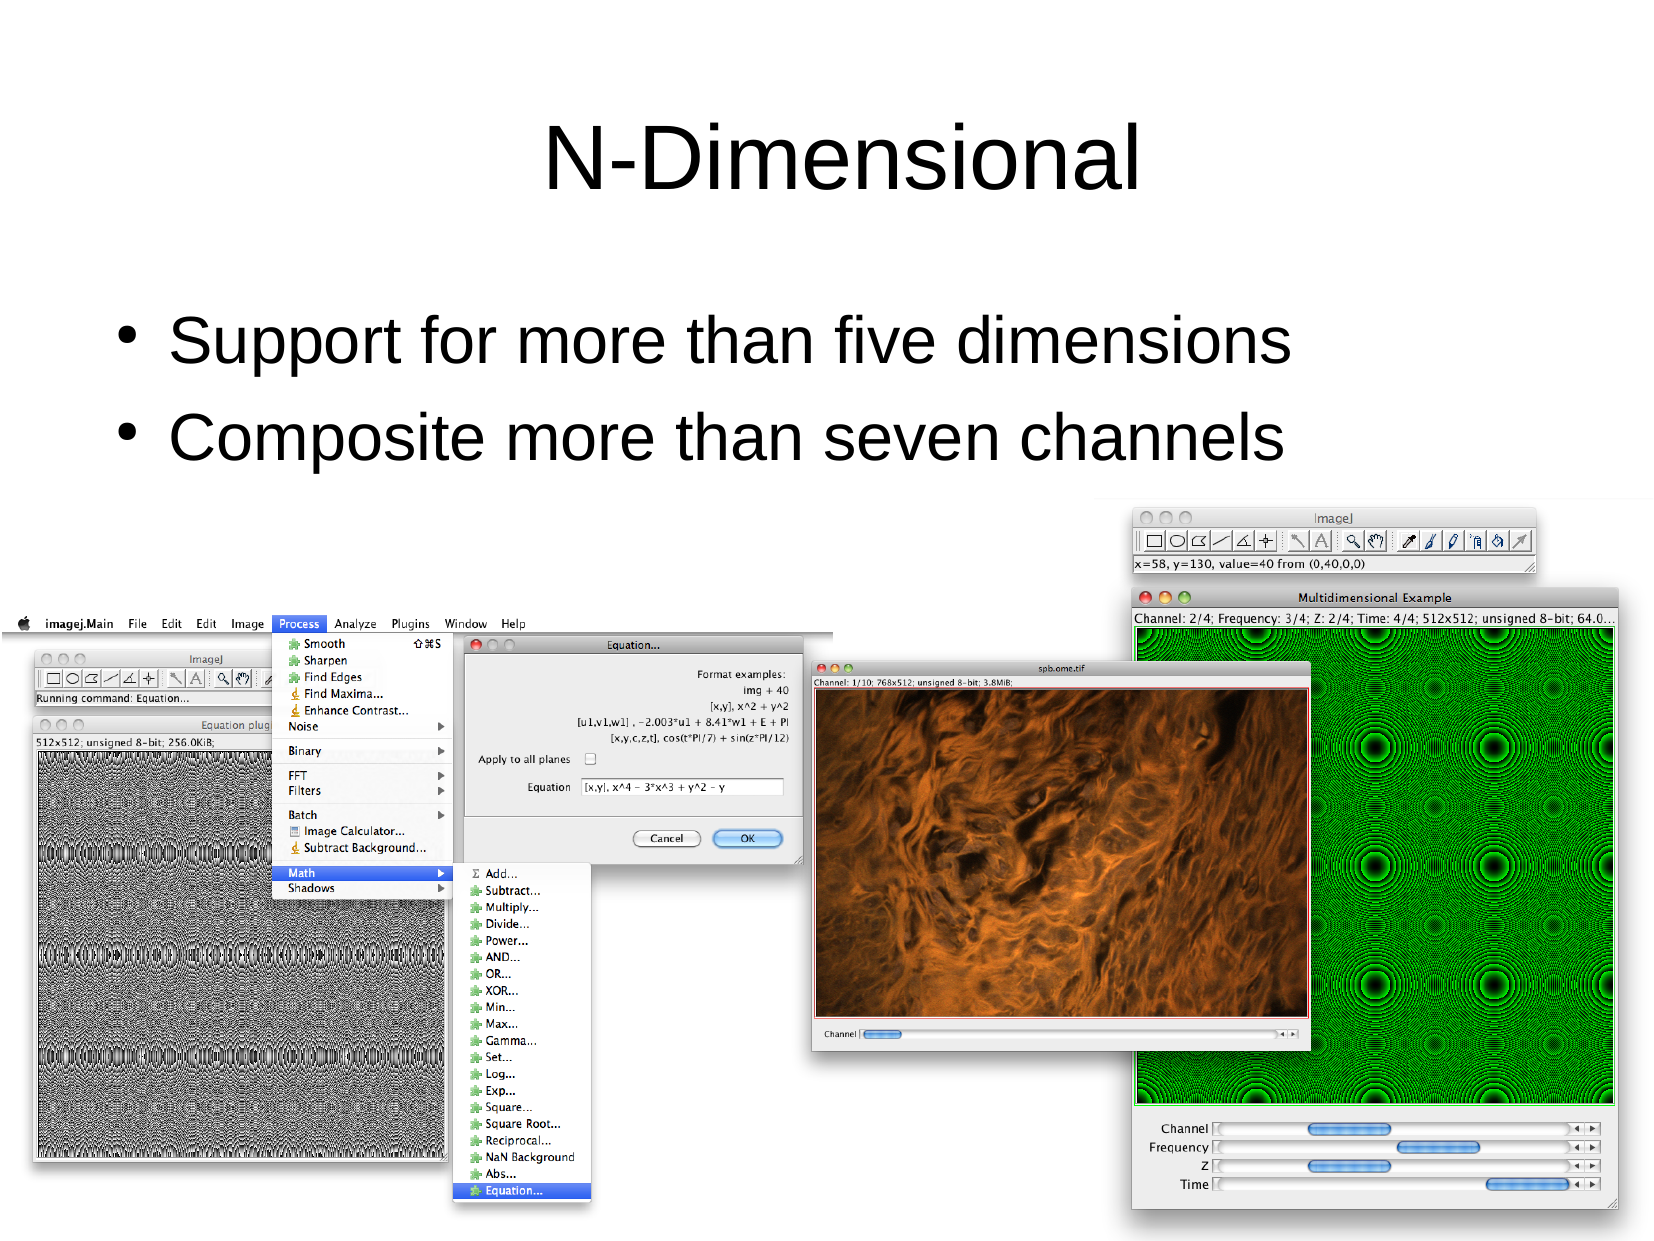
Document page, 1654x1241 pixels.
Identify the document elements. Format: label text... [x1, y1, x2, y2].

picture [2, 615, 833, 1241]
list Support for more than five dimensions Composite more than seven channels [82, 289, 1571, 1108]
picture [1094, 498, 1654, 1241]
title N-Dimensional [82, 49, 1571, 257]
